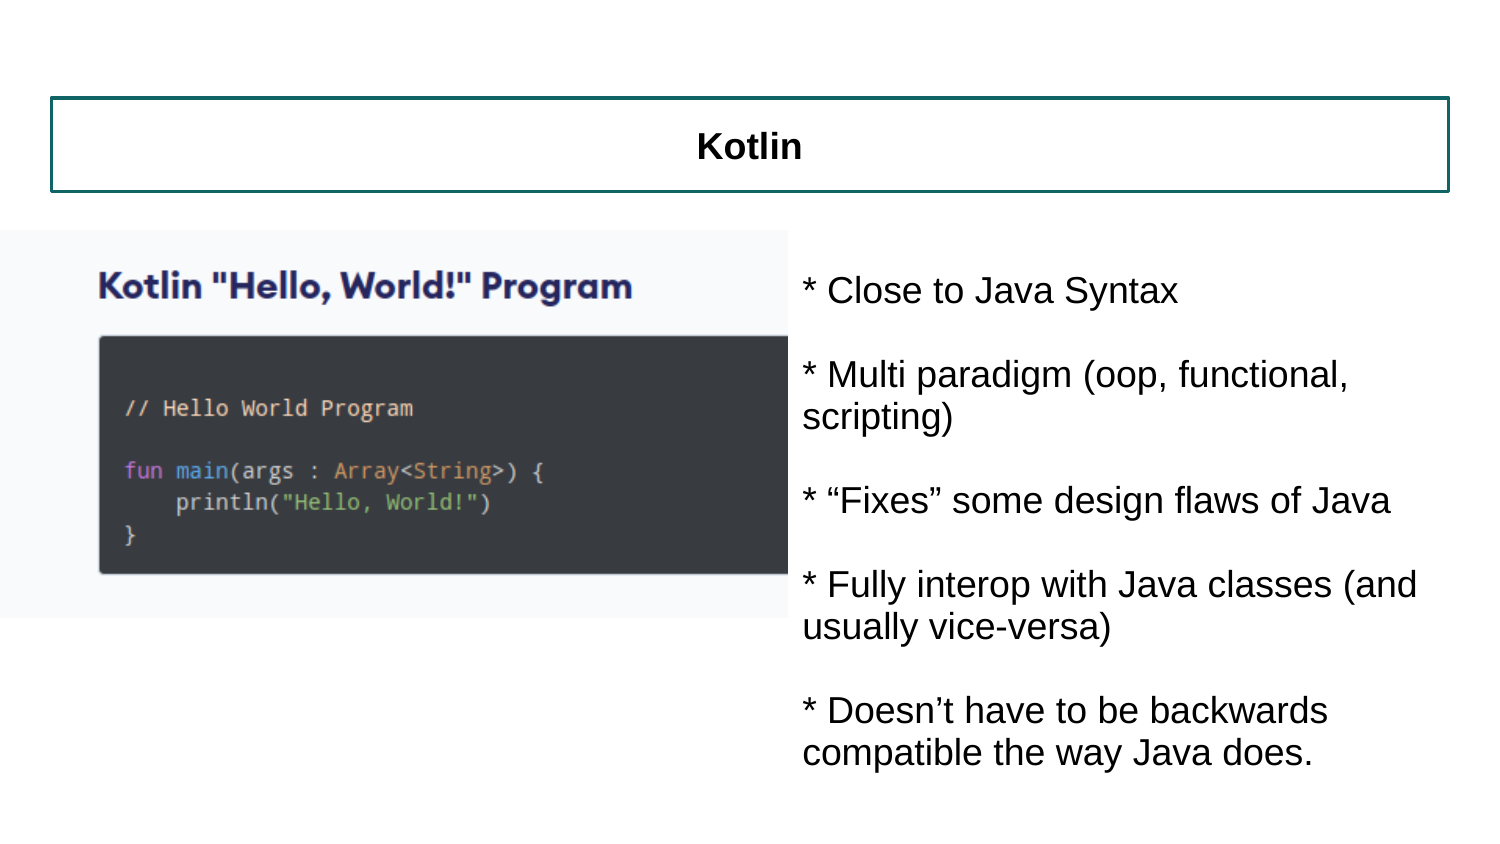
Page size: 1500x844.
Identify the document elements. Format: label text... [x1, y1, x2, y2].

title Kotlin [51, 98, 1449, 192]
picture [0, 230, 788, 618]
text_box * Close to Java Syntax * Multi paradigm (oop, functional, scripting) * “Fixes” some design flaws of Java * Fully interop with Java classes (and usually vice-versa) * Doesn’t have to be backwards compatible the way Java does. [787, 262, 1463, 782]
